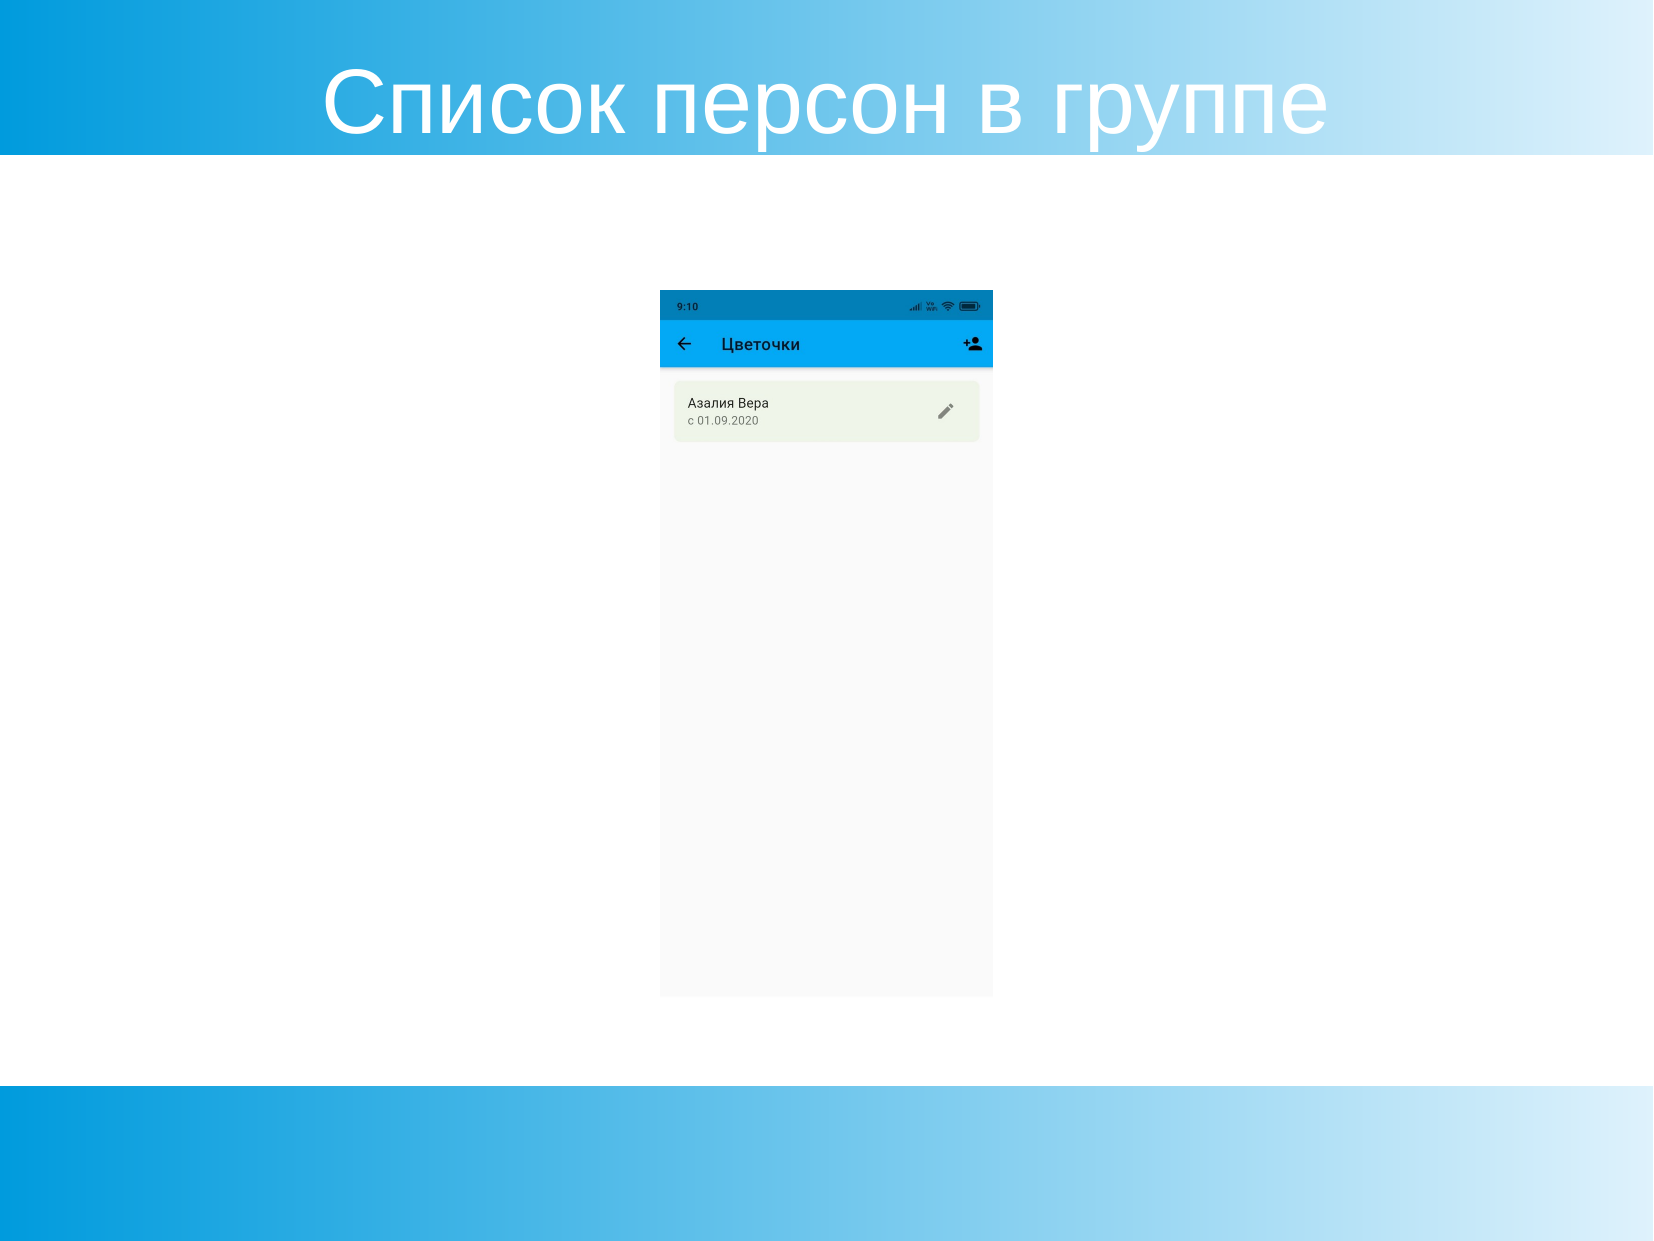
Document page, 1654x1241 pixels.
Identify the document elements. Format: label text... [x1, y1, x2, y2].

picture [969, 337, 982, 350]
picture [736, 342, 742, 350]
picture [754, 341, 760, 349]
title Список персон в группе [82, 49, 1571, 155]
picture [660, 368, 993, 1010]
picture [746, 341, 752, 349]
picture [679, 341, 690, 349]
